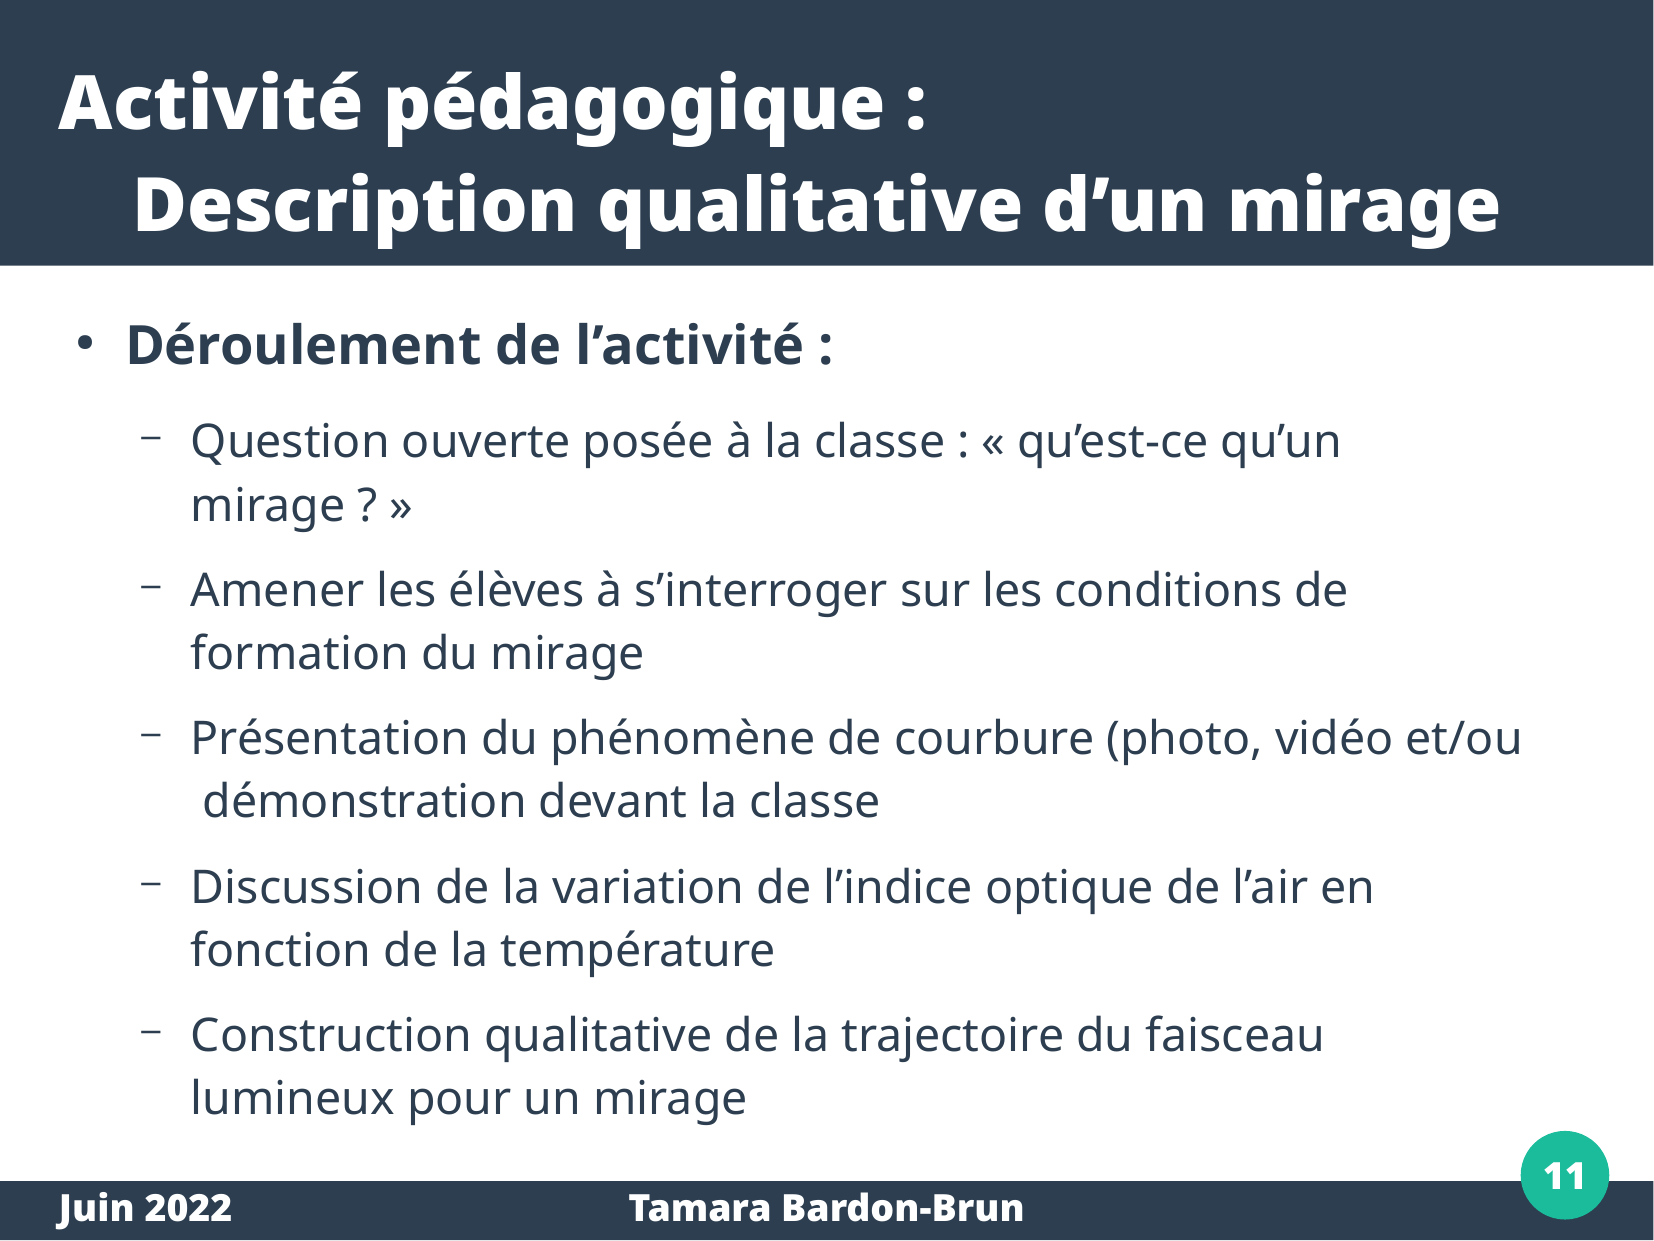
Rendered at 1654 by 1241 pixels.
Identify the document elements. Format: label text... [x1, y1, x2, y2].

list Déroulement de l’activité : Question ouverte posée à la classe : « qu’est-ce qu’un mirage ? » Amener les élèves à s’interroger sur les conditions de formation du mirage Présentation du phénomène de courbure (photo, vidéo et/ou démonstration devant la classe Discussion de la variation de l’indice optique de l’air en fonction de la température Construction qualitative de la trajectoire du faisceau lumineux pour un mirage [59, 307, 1536, 1134]
title Activité pédagogique : Description qualitative d’un mirage [59, 49, 1595, 207]
